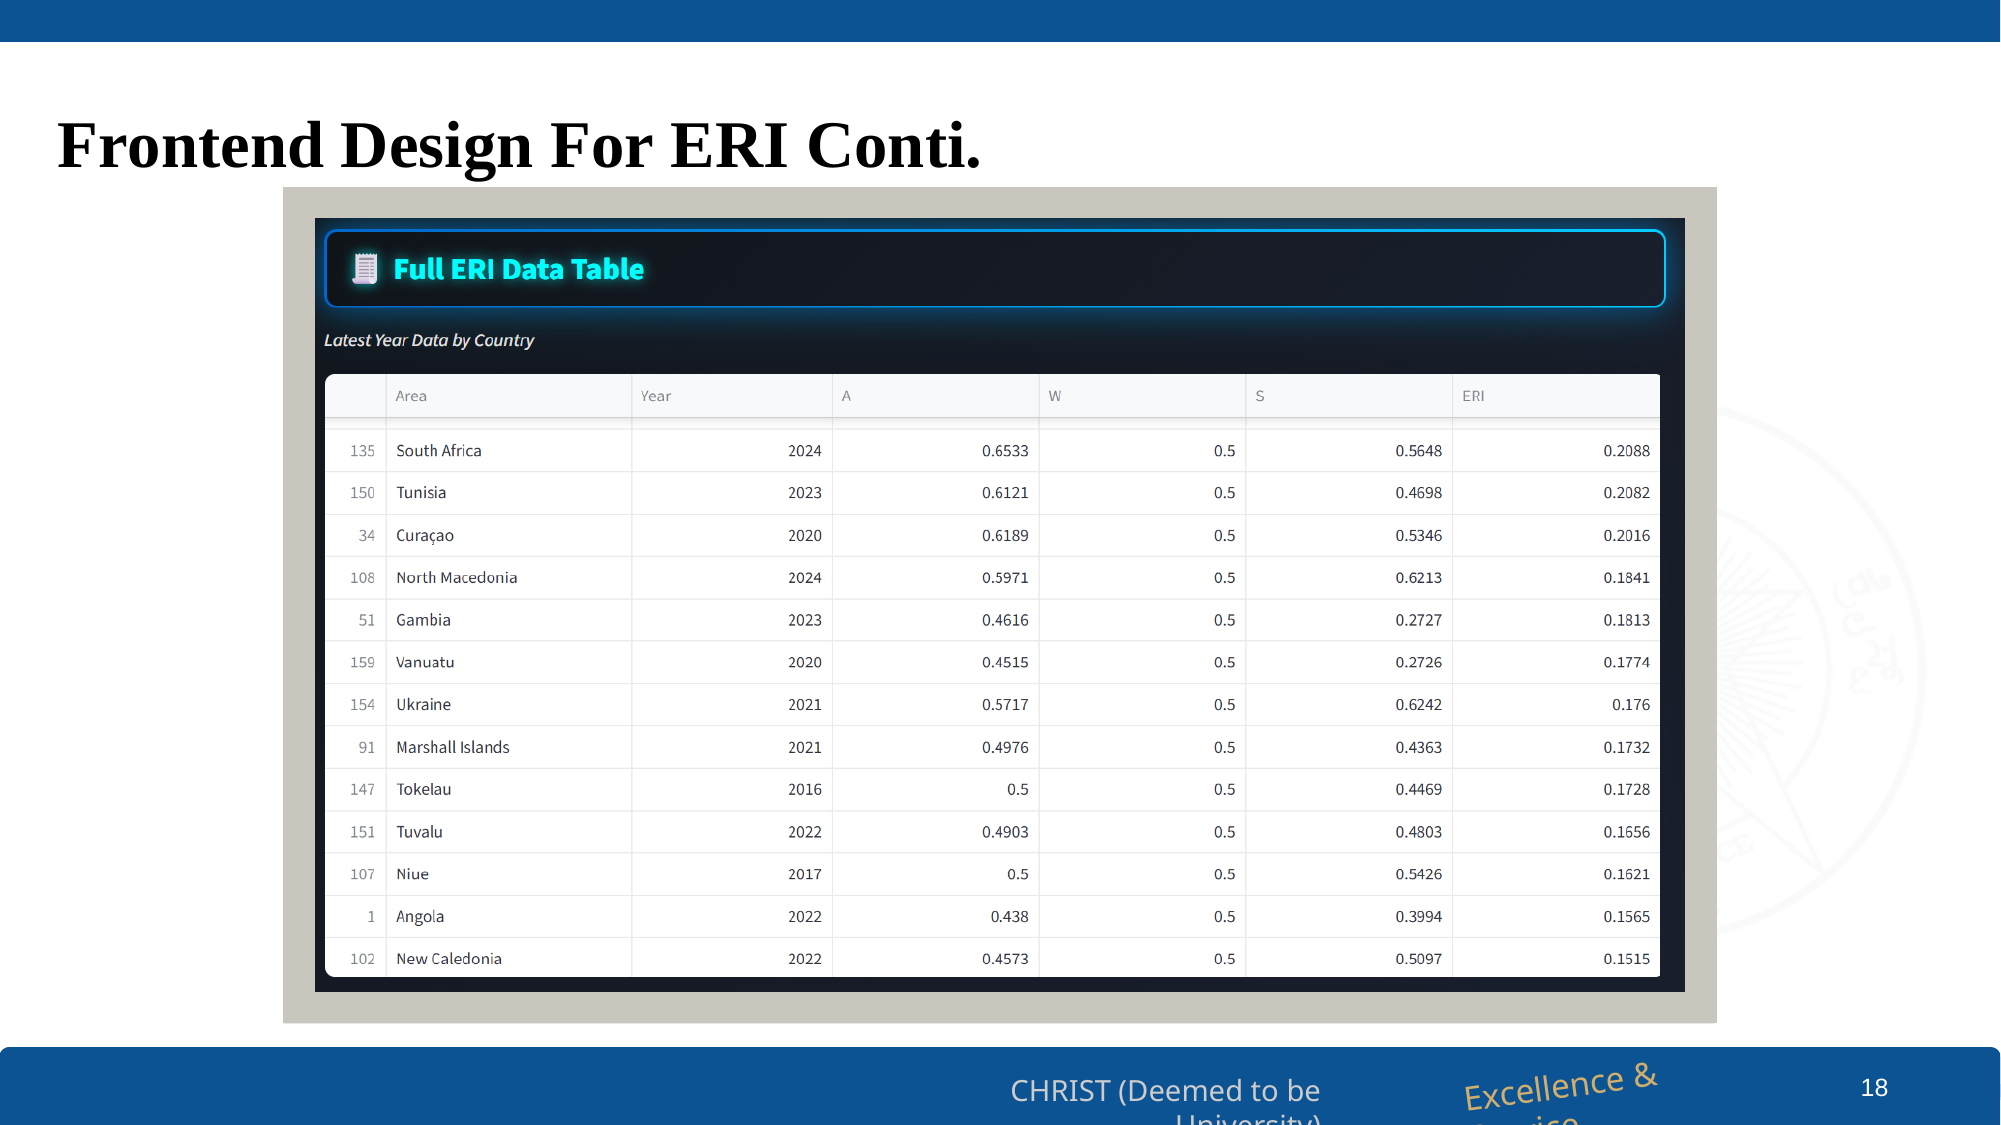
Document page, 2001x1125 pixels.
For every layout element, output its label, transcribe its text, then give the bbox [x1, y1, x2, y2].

text_box [1840, 1051, 1961, 1118]
picture [314, 218, 1686, 992]
title Frontend Design For ERI Conti. [37, 80, 1932, 206]
